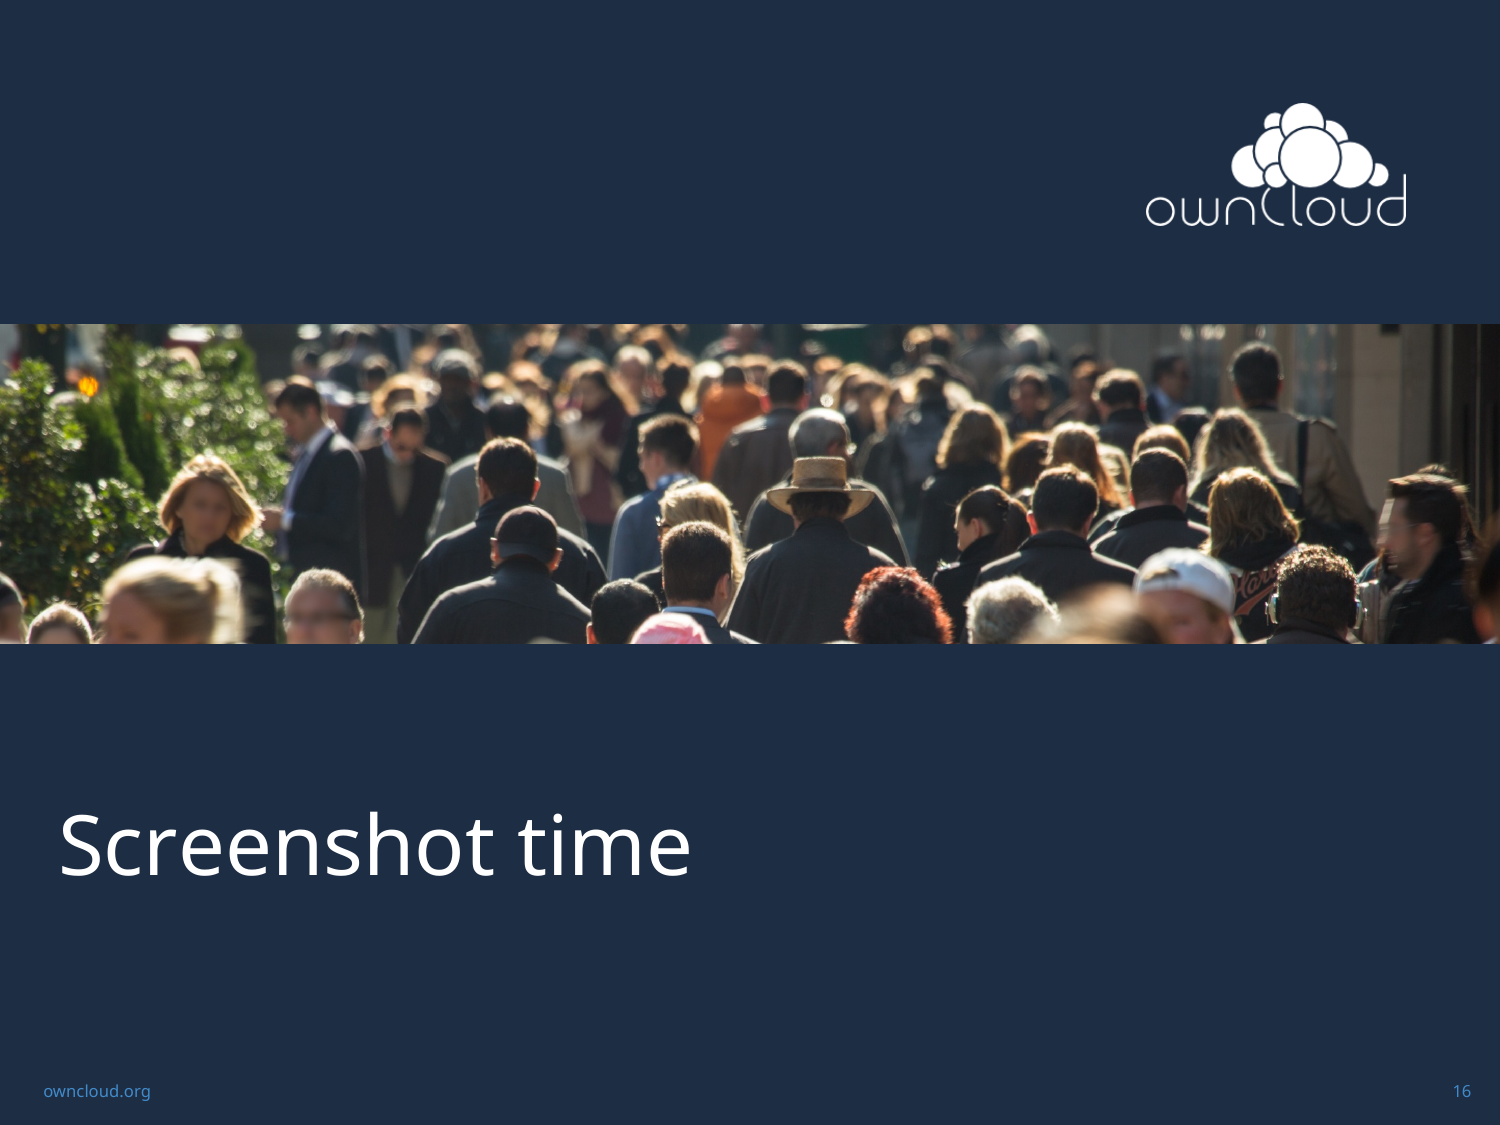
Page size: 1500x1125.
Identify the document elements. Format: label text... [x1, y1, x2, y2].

title Screenshot time [58, 754, 1427, 942]
picture [1146, 103, 1406, 226]
picture [0, 324, 1500, 644]
